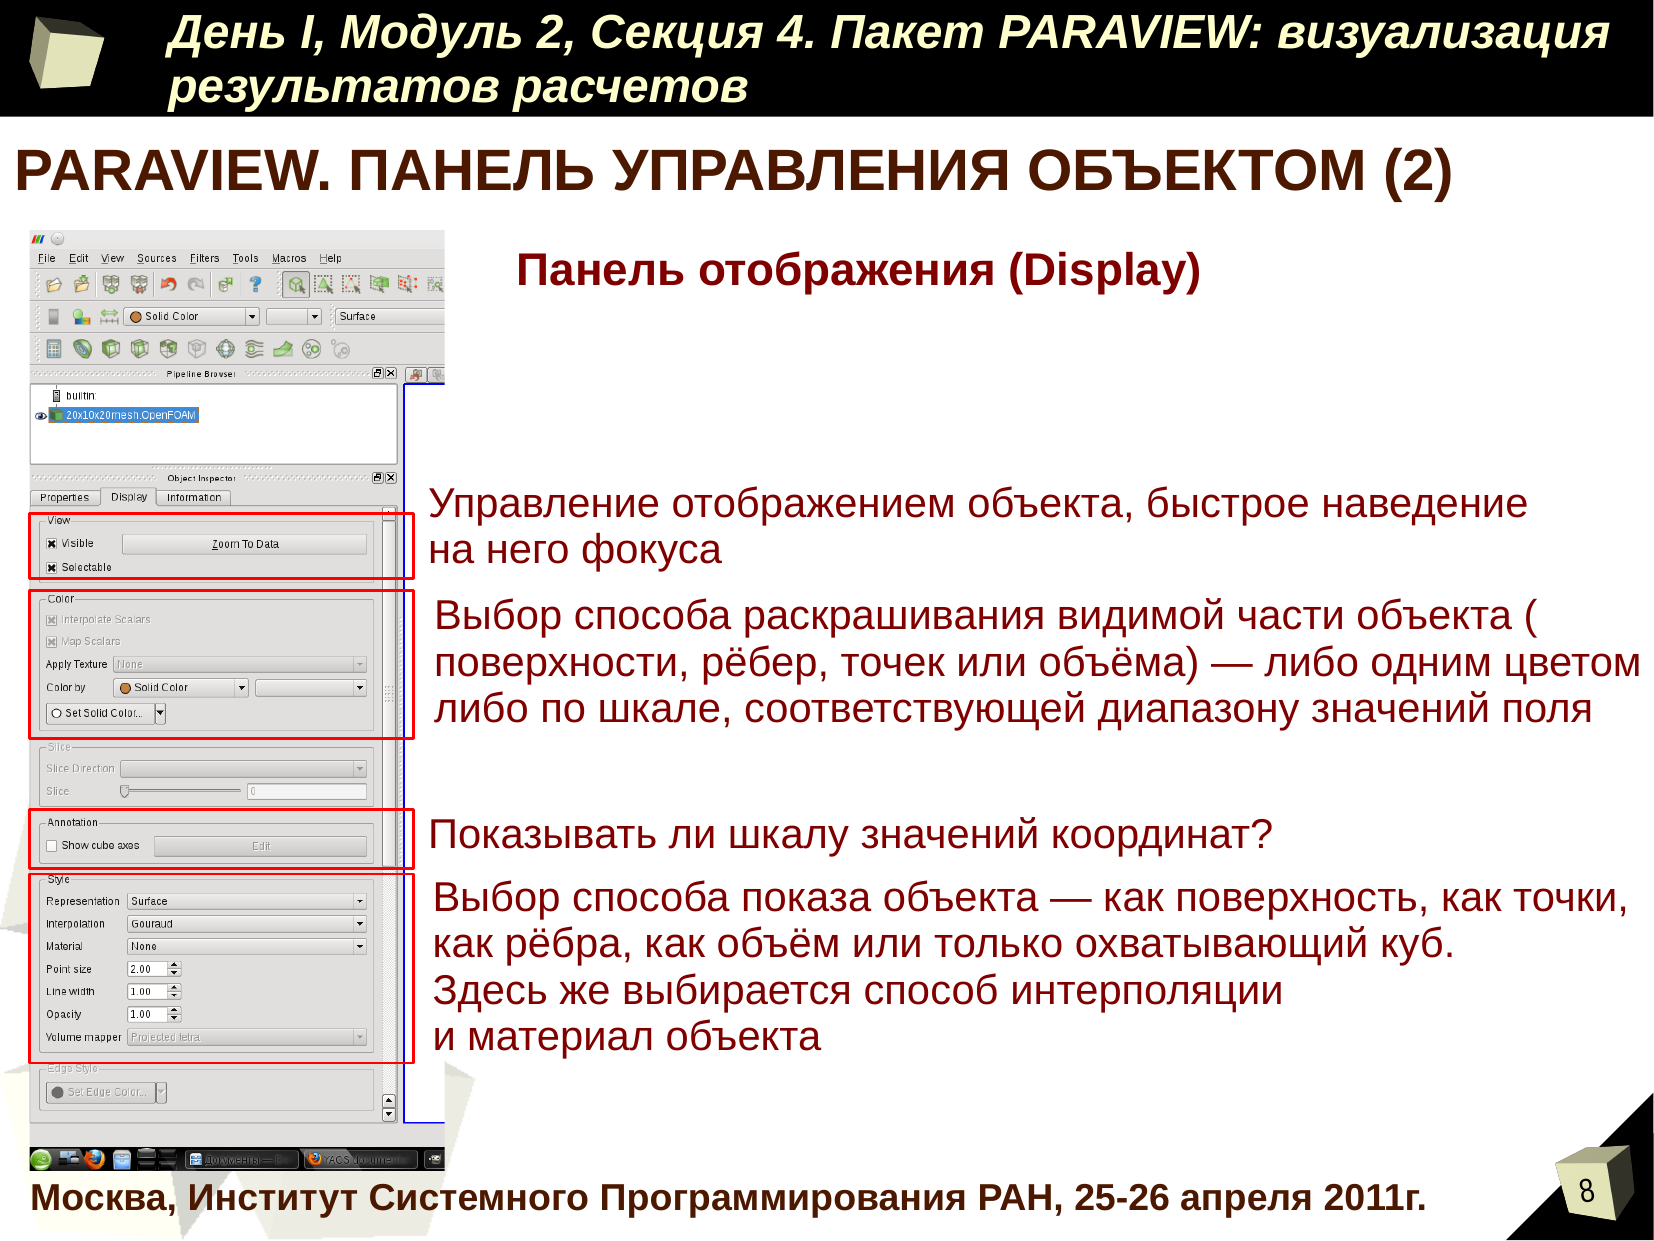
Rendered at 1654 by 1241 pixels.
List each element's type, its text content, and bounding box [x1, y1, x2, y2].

picture [464, 1193, 472, 1198]
picture [31, 811, 412, 867]
text_box Управление отображением объекта, быстрое наведение на него фокуса [413, 472, 1544, 581]
text_box Панель отображения (Display) [501, 236, 1218, 303]
picture [31, 592, 412, 737]
picture [0, 580, 477, 1241]
picture [31, 515, 412, 577]
picture [29, 230, 445, 512]
text_box Показывать ли шкалу значений координат? [413, 803, 1289, 865]
text_box Выбор способа показа объекта — как поверхность, как точки, как рёбра, как объём или только охватывающий куб. Здесь же выбирается способ интерполяции и материал объекта [417, 866, 1644, 1067]
text_box Выбор способа раскрашивания видимой части объекта ( поверхности, рёбер, точек или объёма) — либо одним цветом либо по шкале, соответствующей диапазону значений поля [419, 584, 1654, 739]
text_box PARAVIEW. ПАНЕЛЬ УПРАВЛЕНИЯ ОБЪЕКТОМ (2) [0, 130, 1654, 211]
